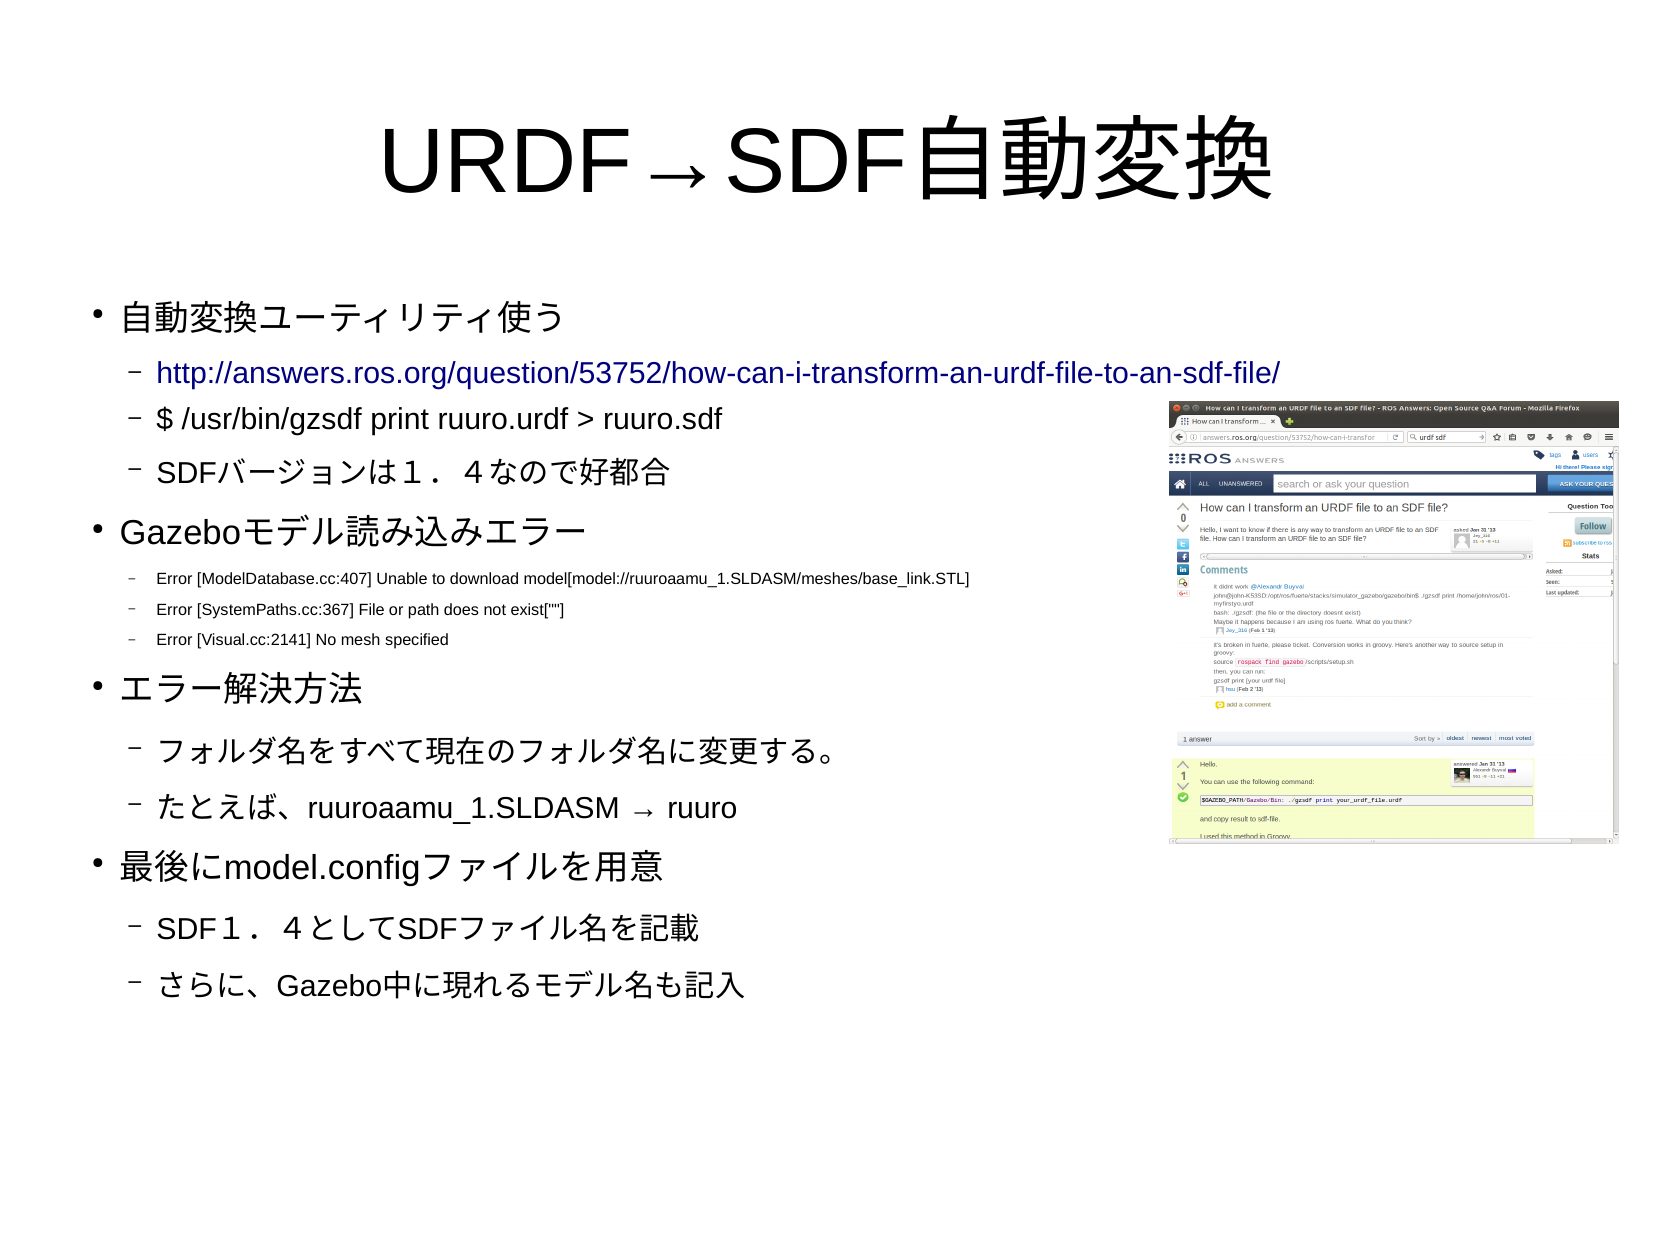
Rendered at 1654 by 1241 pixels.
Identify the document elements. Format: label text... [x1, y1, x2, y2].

picture [1169, 401, 1619, 844]
list 自動変換ユーティリティ使う http://answers.ros.org/question/53752/how-can-i-transform-an-urdf-file-to-an-sdf-file/ $ /usr/bin/gzsdf print ruuro.urdf > ruuro.sdf SDFバージョンは１．４なので好都合 Gazeboモデル読み込みエラー Error [ModelDatabase.cc:407] Unable to download model[model://ruuroaamu_1.SLDASM/meshes/base_link.STL] Error [SystemPaths.cc:367] File or path does not exist[""] Error [Visual.cc:2141] No mesh specified エラー解決方法 フォルダ名をすべて現在のフォルダ名に変更する。 たとえば、ruuroaamu_1.SLDASM → ruuro 最後にmodel.configファイルを用意 SDF１．４としてSDFファイル名を記載 さらに、Gazebo中に現れるモデル名も記入 [82, 290, 1571, 1010]
title URDF→SDF自動変換 [82, 49, 1571, 257]
